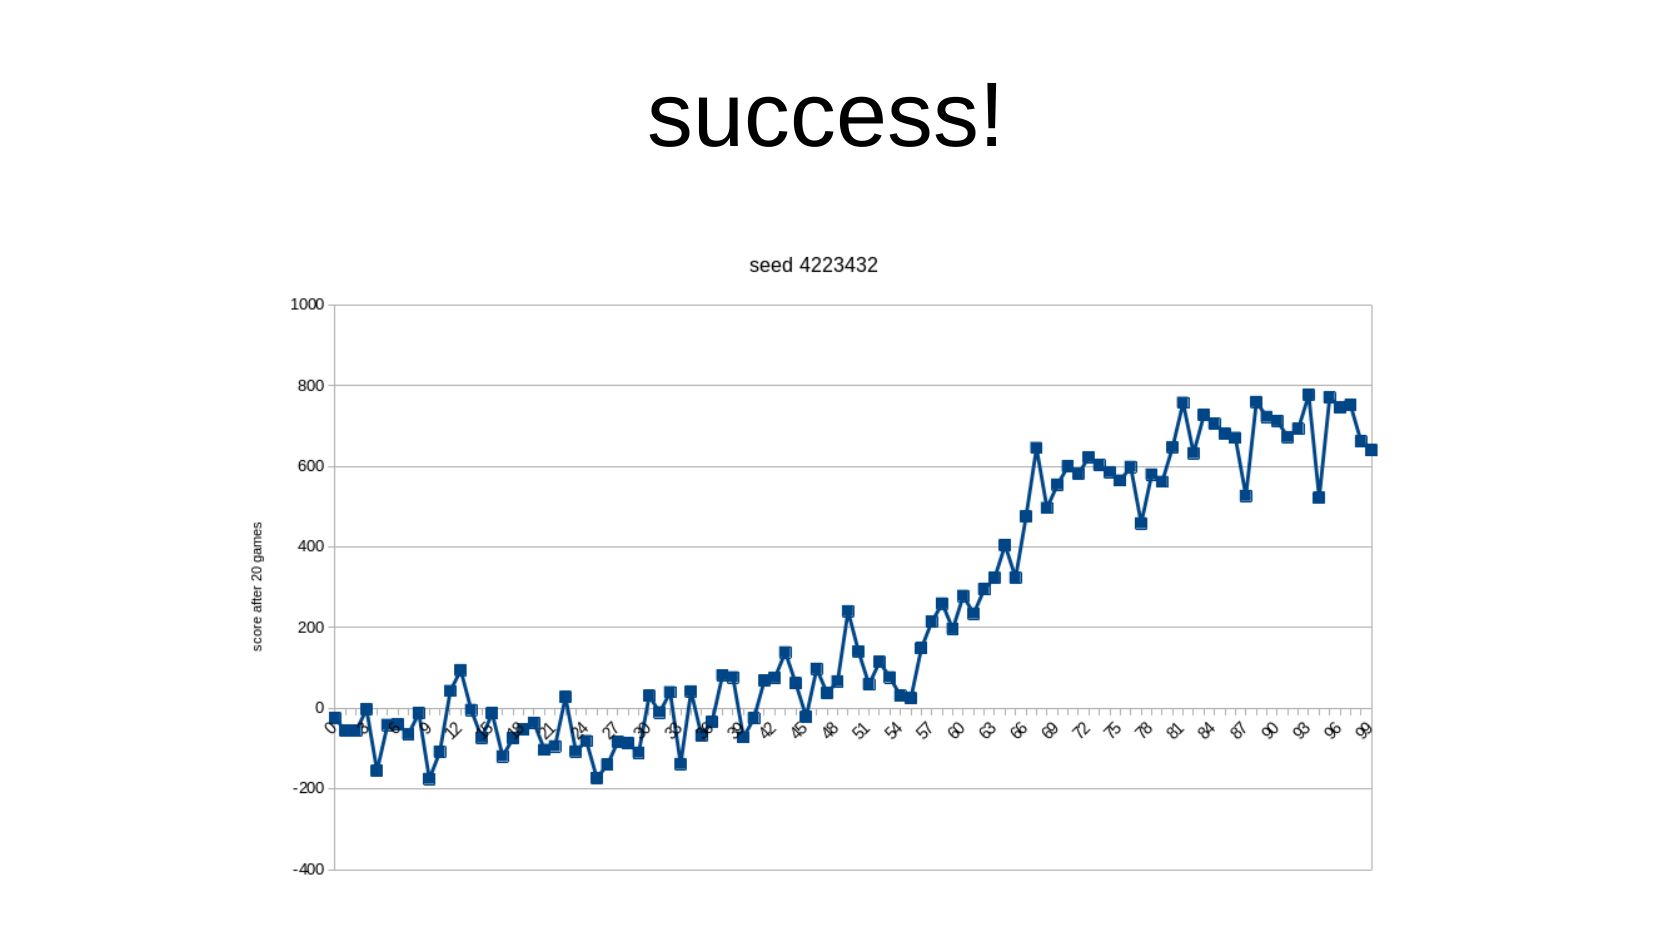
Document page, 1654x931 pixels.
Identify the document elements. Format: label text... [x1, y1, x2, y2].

picture [224, 227, 1404, 891]
title success! [82, 37, 1571, 193]
